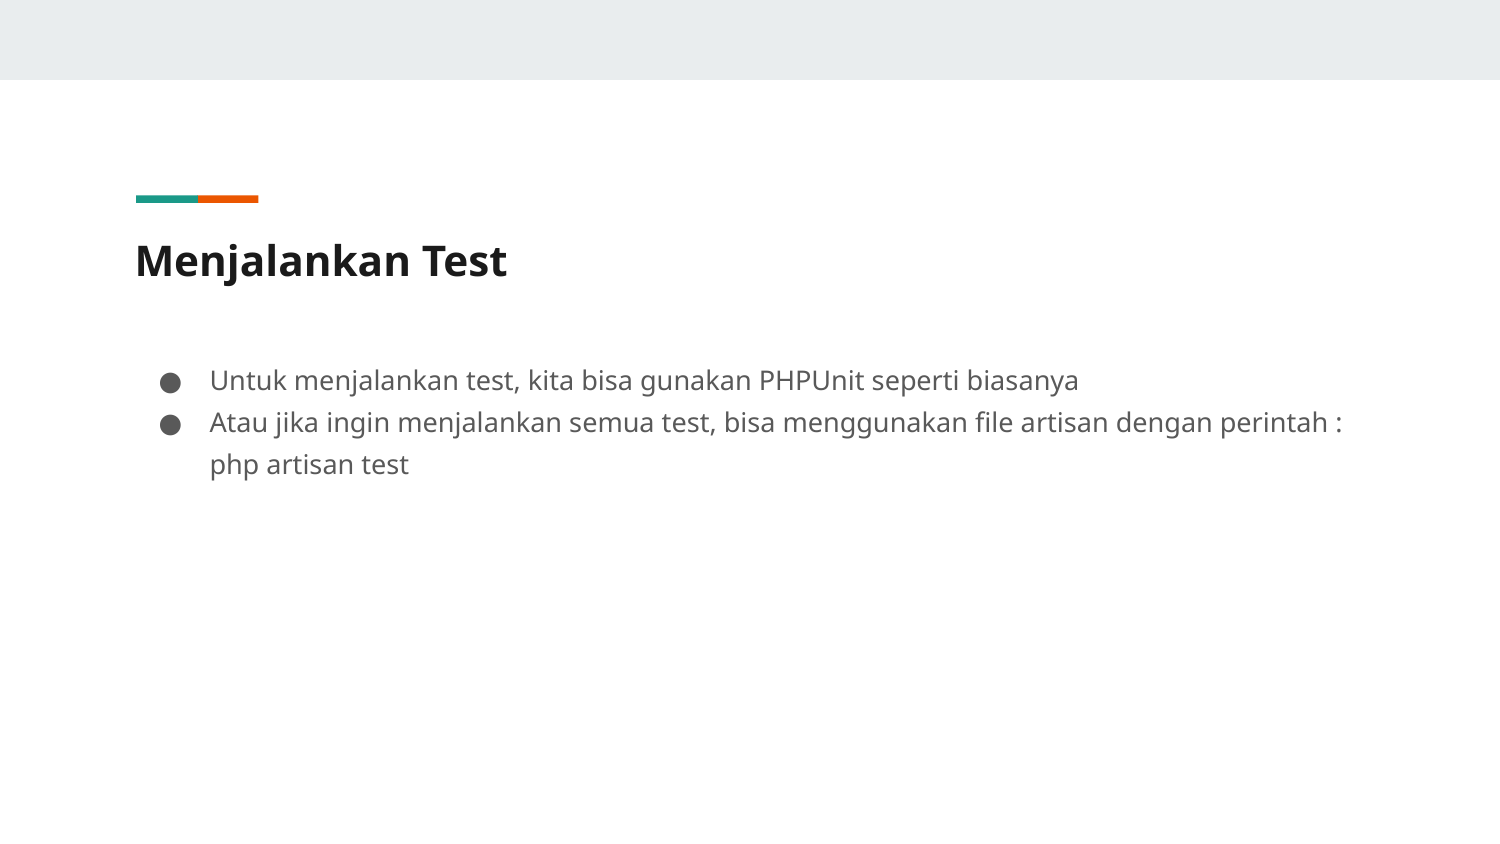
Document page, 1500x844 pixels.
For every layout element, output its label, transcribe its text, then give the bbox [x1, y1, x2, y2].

title Menjalankan Test [119, 216, 1381, 305]
list Untuk menjalankan test, kita bisa gunakan PHPUnit seperti biasanya Atau jika ingin menjalankan semua test, bisa menggunakan file artisan dengan perintah : php artisan test [119, 341, 1381, 712]
